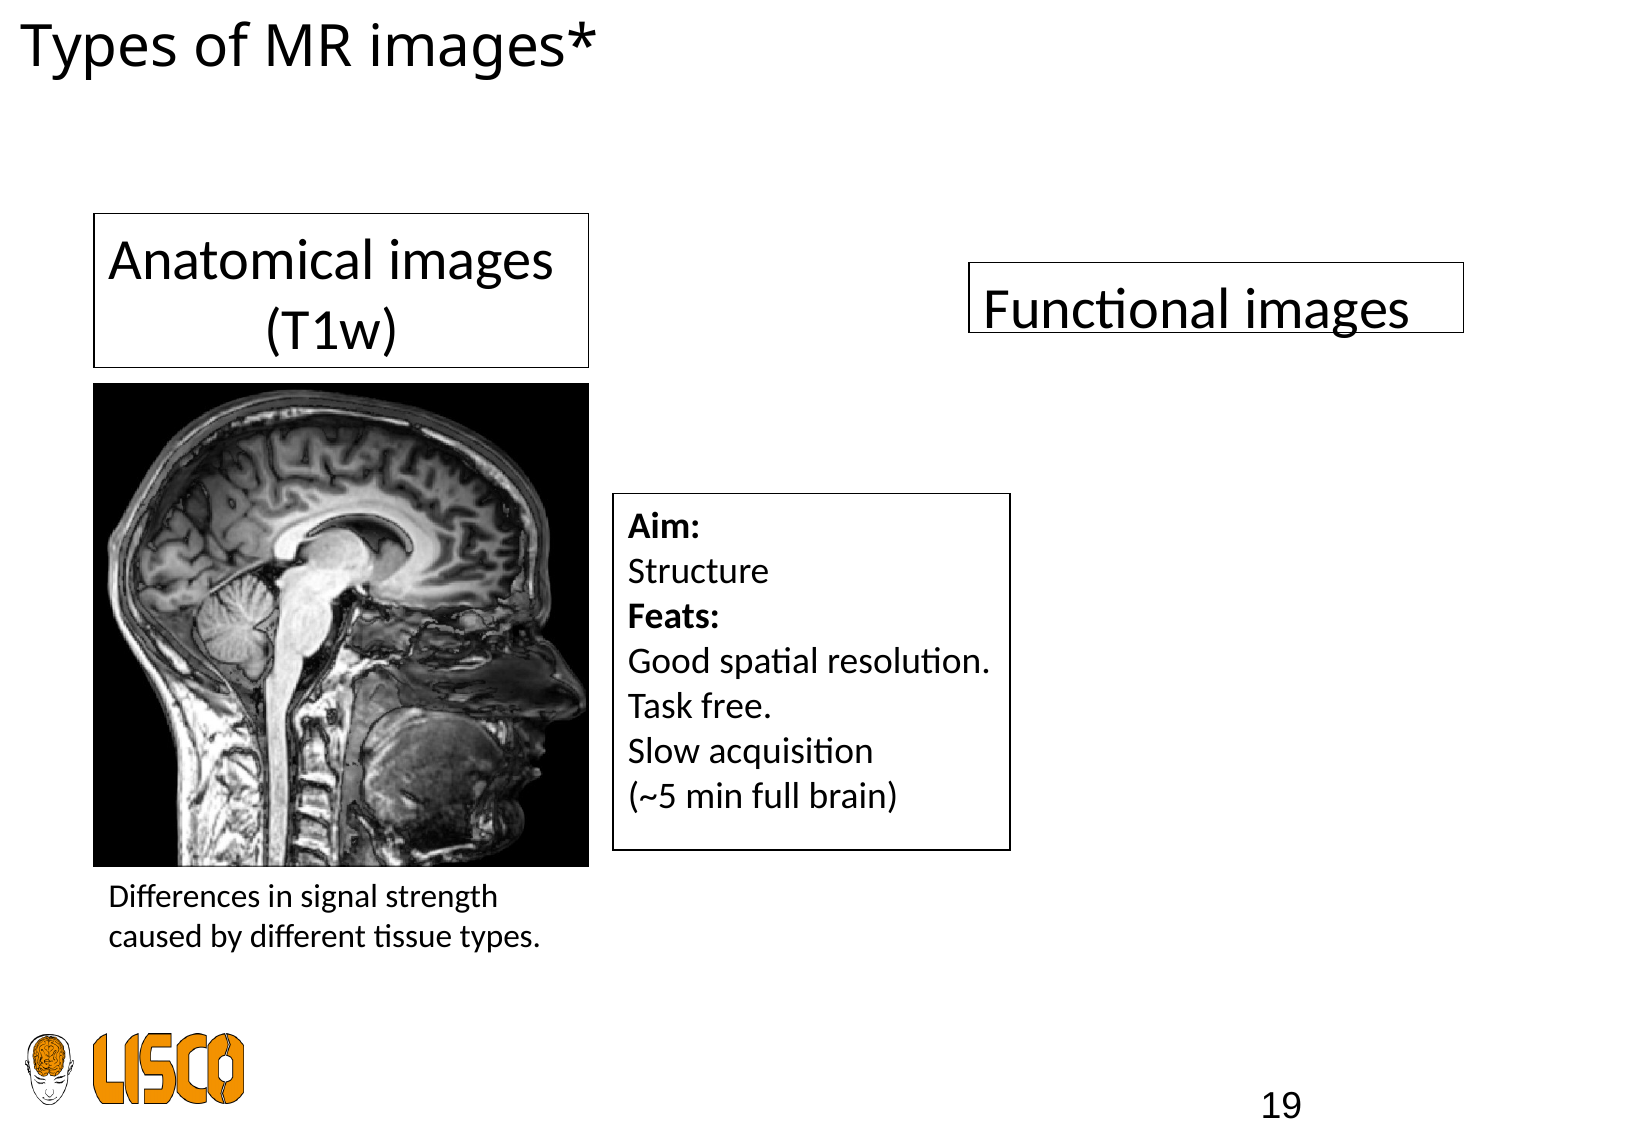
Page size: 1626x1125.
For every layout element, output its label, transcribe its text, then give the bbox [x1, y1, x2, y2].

text_box Functional images [969, 262, 1464, 333]
text_box Anatomical images (T1w) [94, 214, 589, 368]
text_box Aim: Structure Feats: Good spatial resolution. Task free. Slow acquisition (~5 min full brain) [613, 494, 1010, 850]
picture [93, 383, 589, 867]
text_box Types of MR images* [6, 1, 1623, 123]
picture [25, 1034, 74, 1105]
picture [93, 1033, 244, 1104]
text_box Differences in signal strength caused by different tissue types. [94, 867, 589, 1009]
